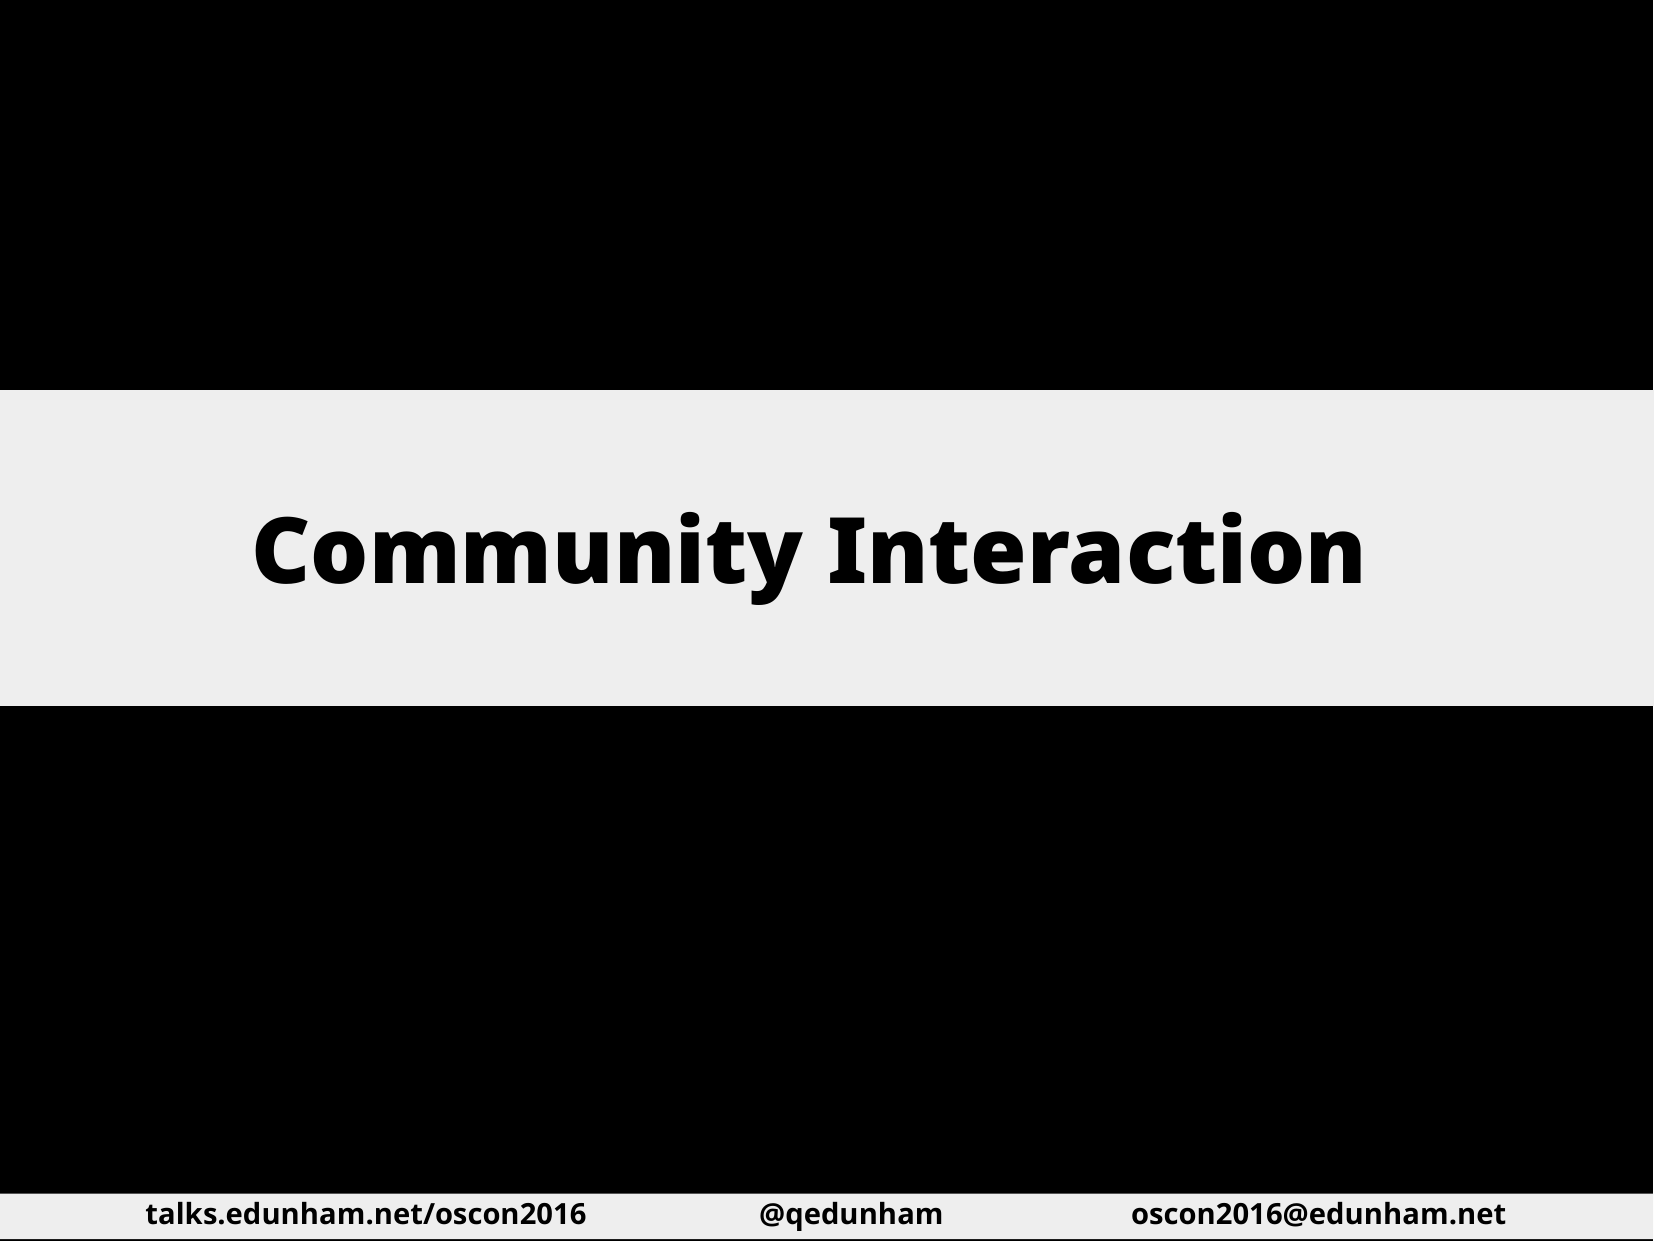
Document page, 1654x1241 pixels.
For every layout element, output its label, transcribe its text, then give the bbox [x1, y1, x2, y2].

title Community Interaction [0, 390, 1621, 706]
